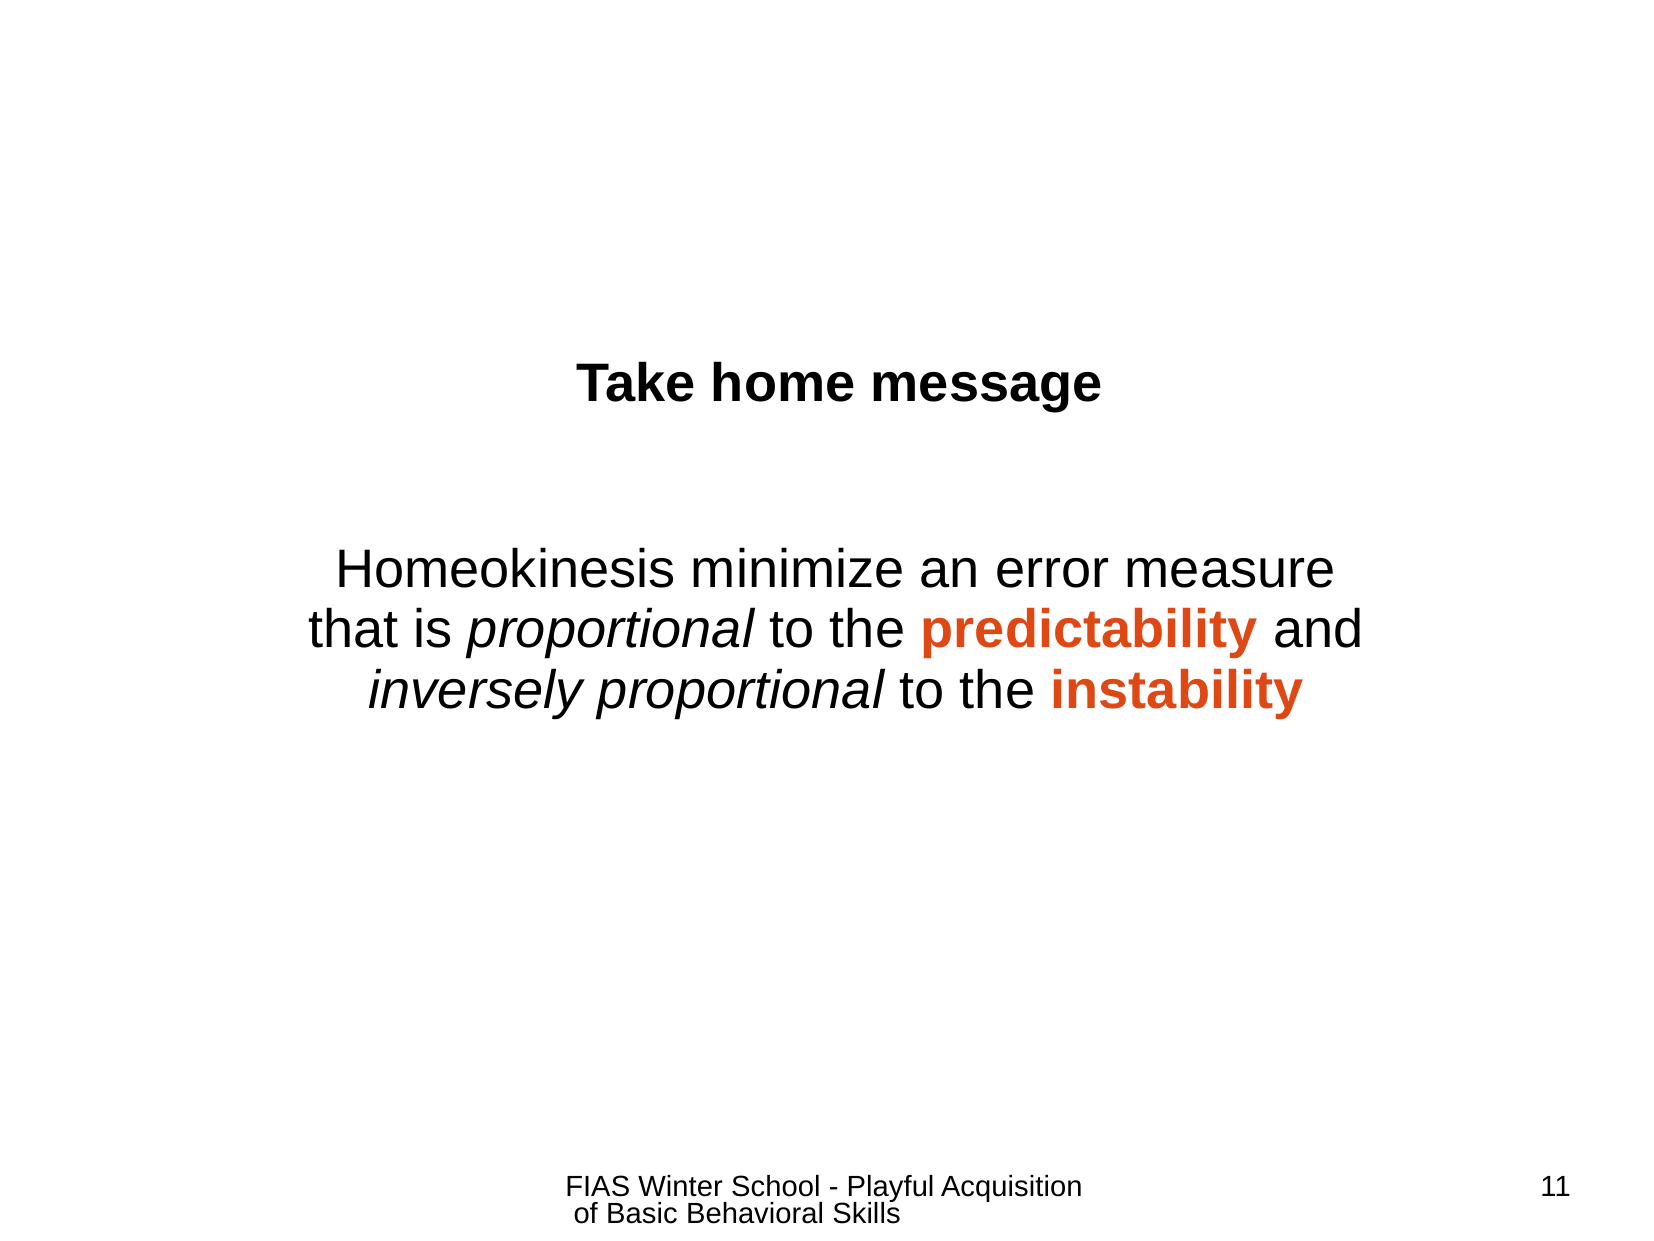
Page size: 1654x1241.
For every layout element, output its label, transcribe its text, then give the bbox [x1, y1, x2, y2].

text_box Homeokinesis minimize an error measure that is proportional to the predictability and inversely proportional to the instability [285, 538, 1388, 721]
text_box Take home message [120, 345, 1561, 421]
